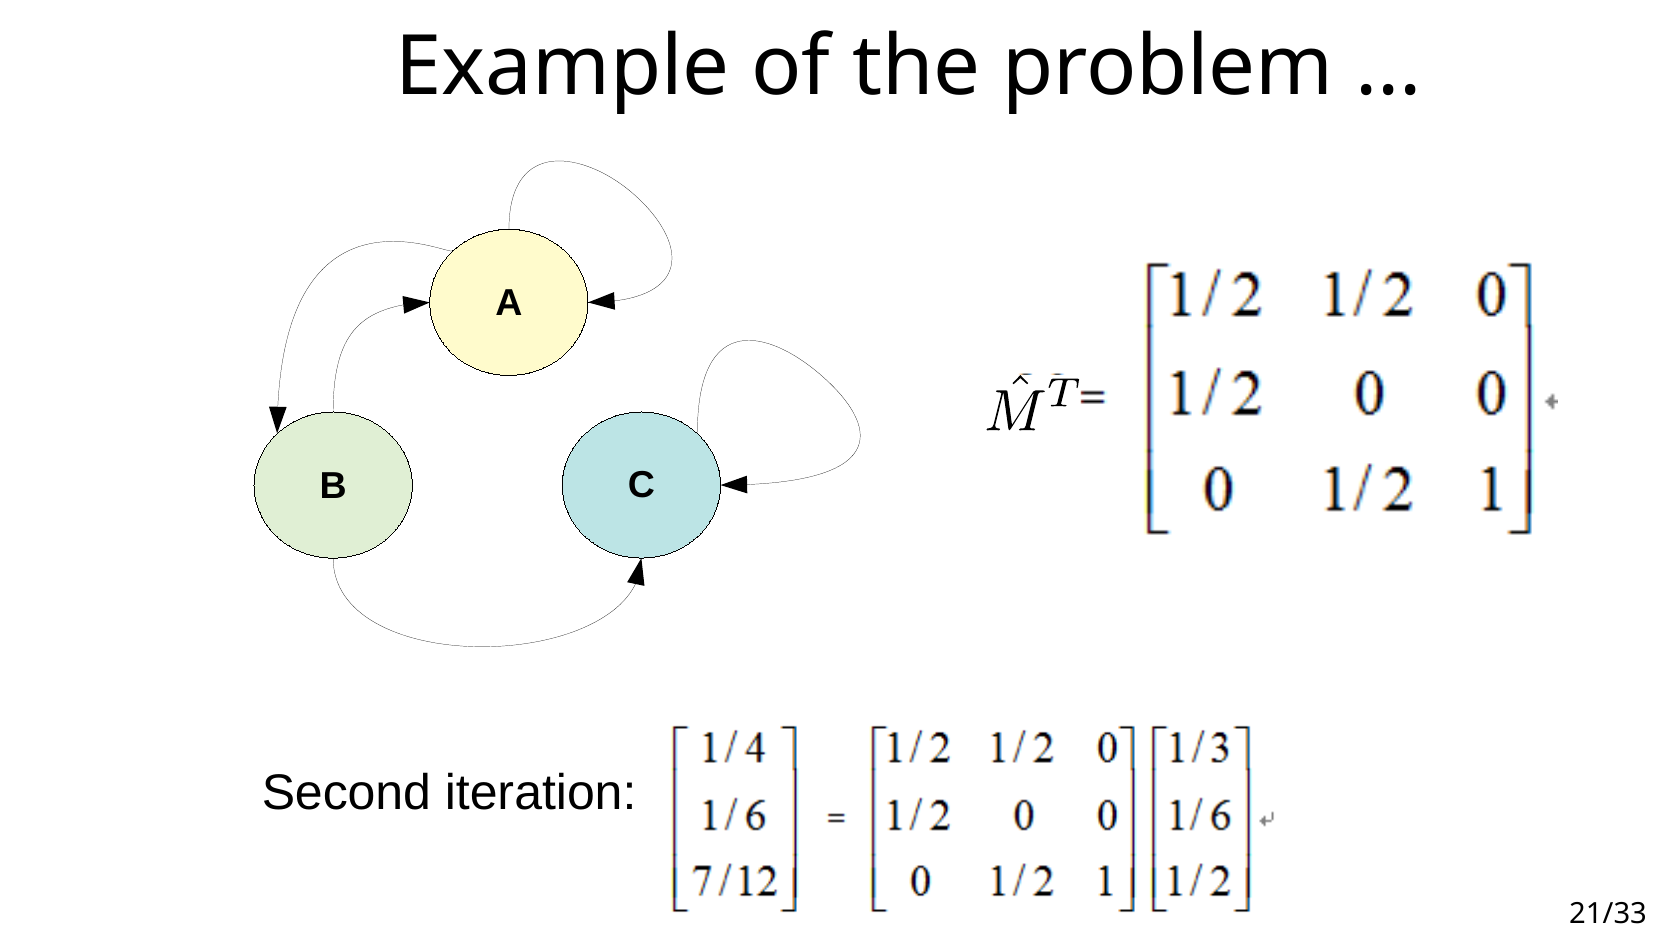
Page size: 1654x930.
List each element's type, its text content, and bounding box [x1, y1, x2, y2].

text_box B [253, 411, 413, 559]
text_box [984, 375, 1081, 431]
text_box Second iteration: [247, 752, 953, 828]
text_box A [429, 229, 588, 376]
picture [1009, 250, 1558, 556]
picture [630, 695, 1282, 930]
title Example of the problem ... [345, 1, 1441, 120]
text_box C [562, 411, 721, 559]
